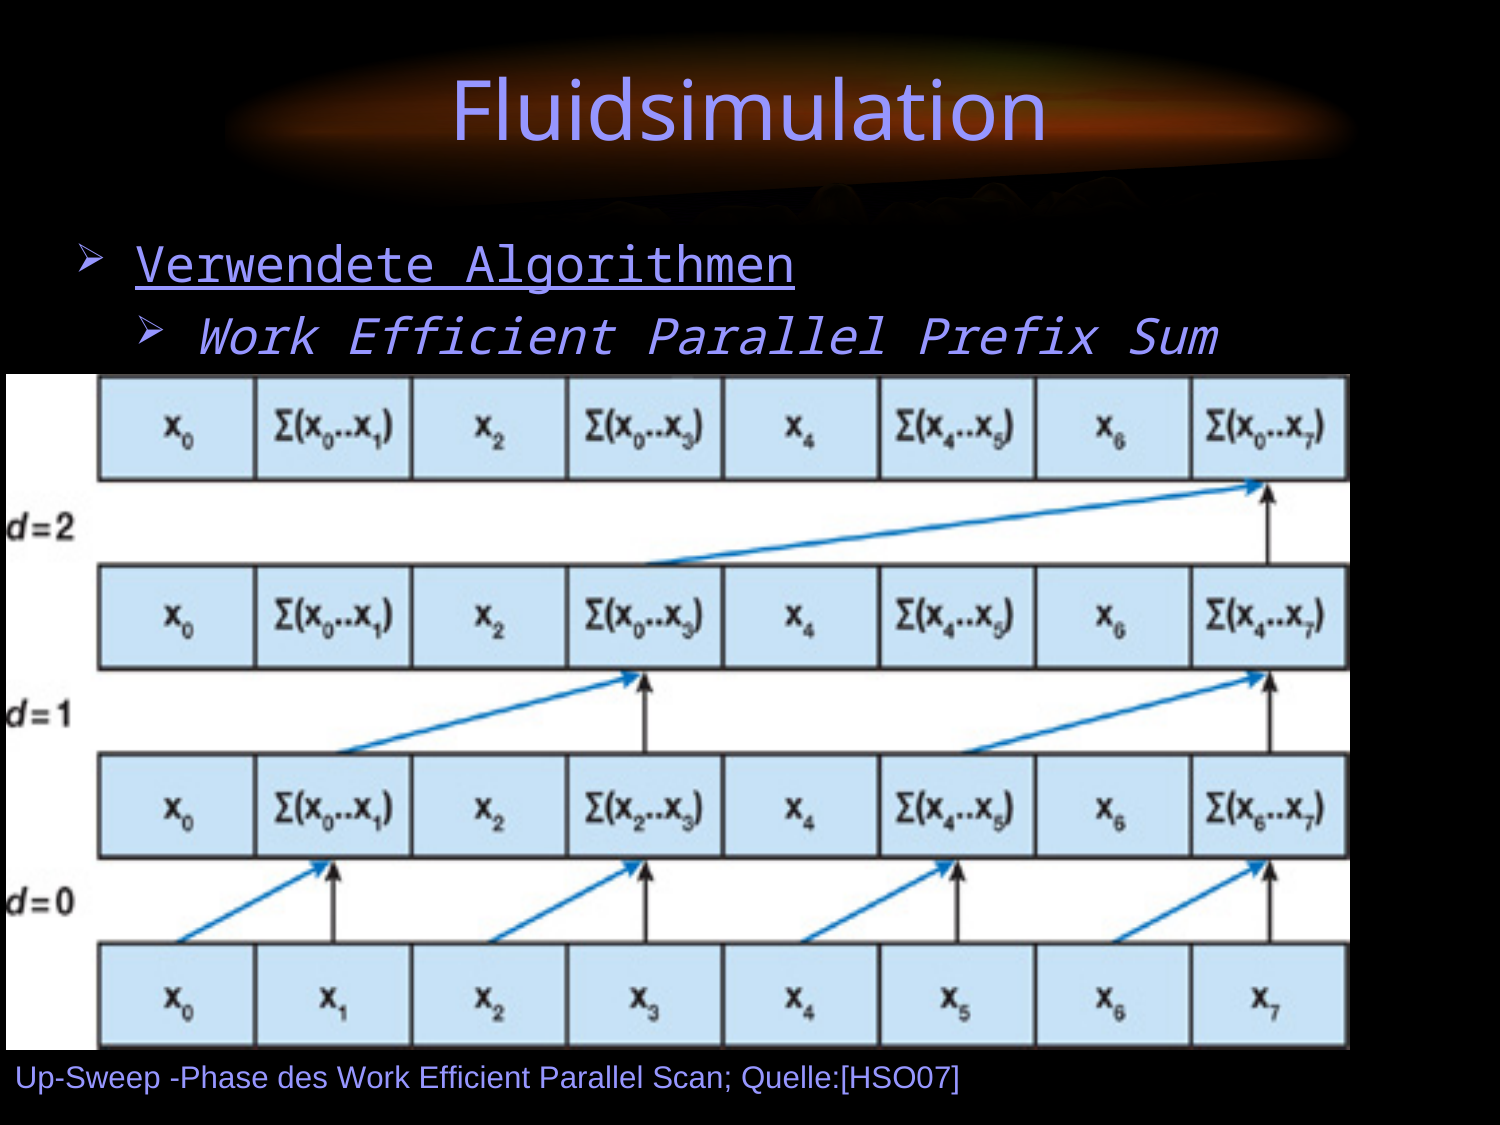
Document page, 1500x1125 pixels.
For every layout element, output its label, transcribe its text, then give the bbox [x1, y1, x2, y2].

picture [6, 374, 1351, 1050]
text_box Verwendete Algorithmen Work Efficient Parallel Prefix Sum [0, 224, 1471, 1050]
text_box Up-Sweep -Phase des Work Efficient Parallel Scan; Quelle:[HSO07] [0, 1050, 1500, 1125]
text_box Fluidsimulation [75, 0, 1426, 216]
text_box [112, 0, 1463, 224]
